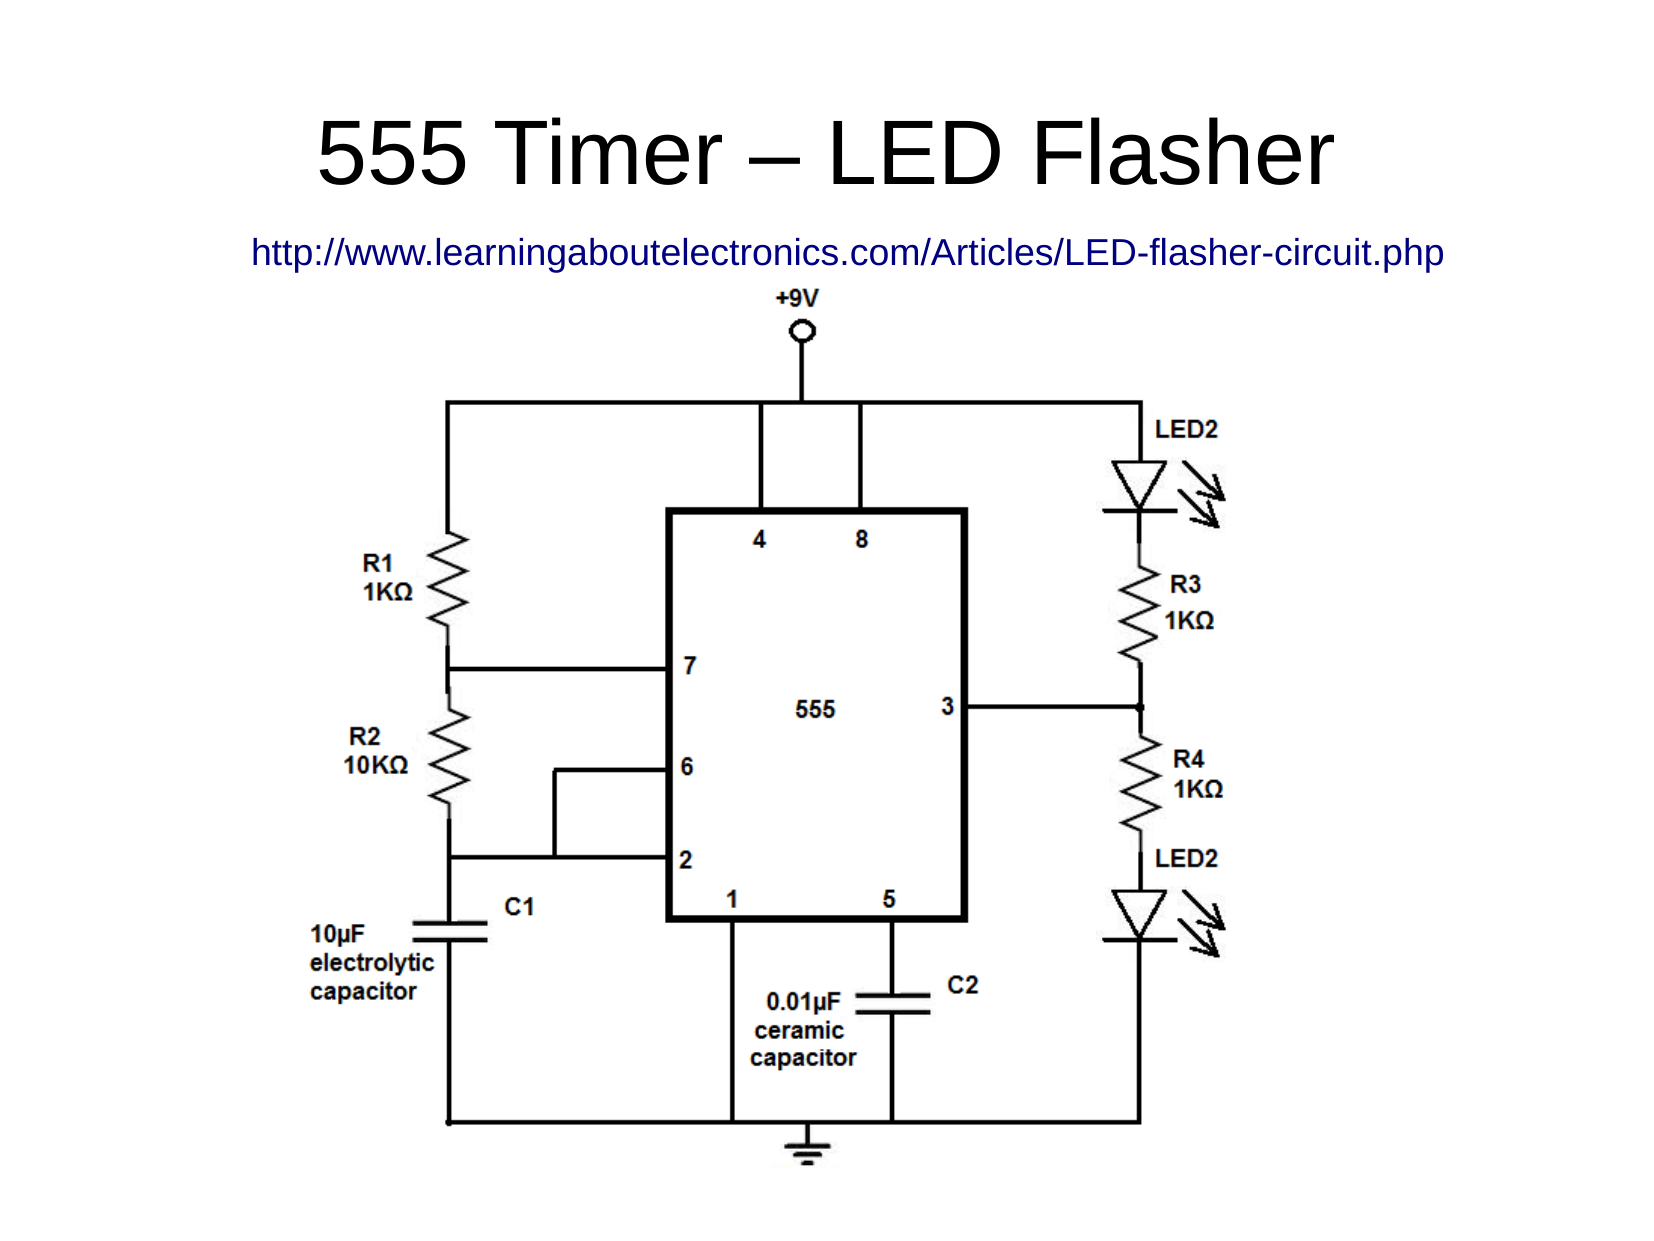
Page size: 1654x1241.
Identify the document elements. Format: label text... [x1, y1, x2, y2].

text_box http://www.learningaboutelectronics.com/Articles/LED-flasher-circuit.php [236, 224, 1536, 295]
picture [307, 295, 1229, 1174]
title 555 Timer – LED Flasher [82, 49, 1571, 257]
